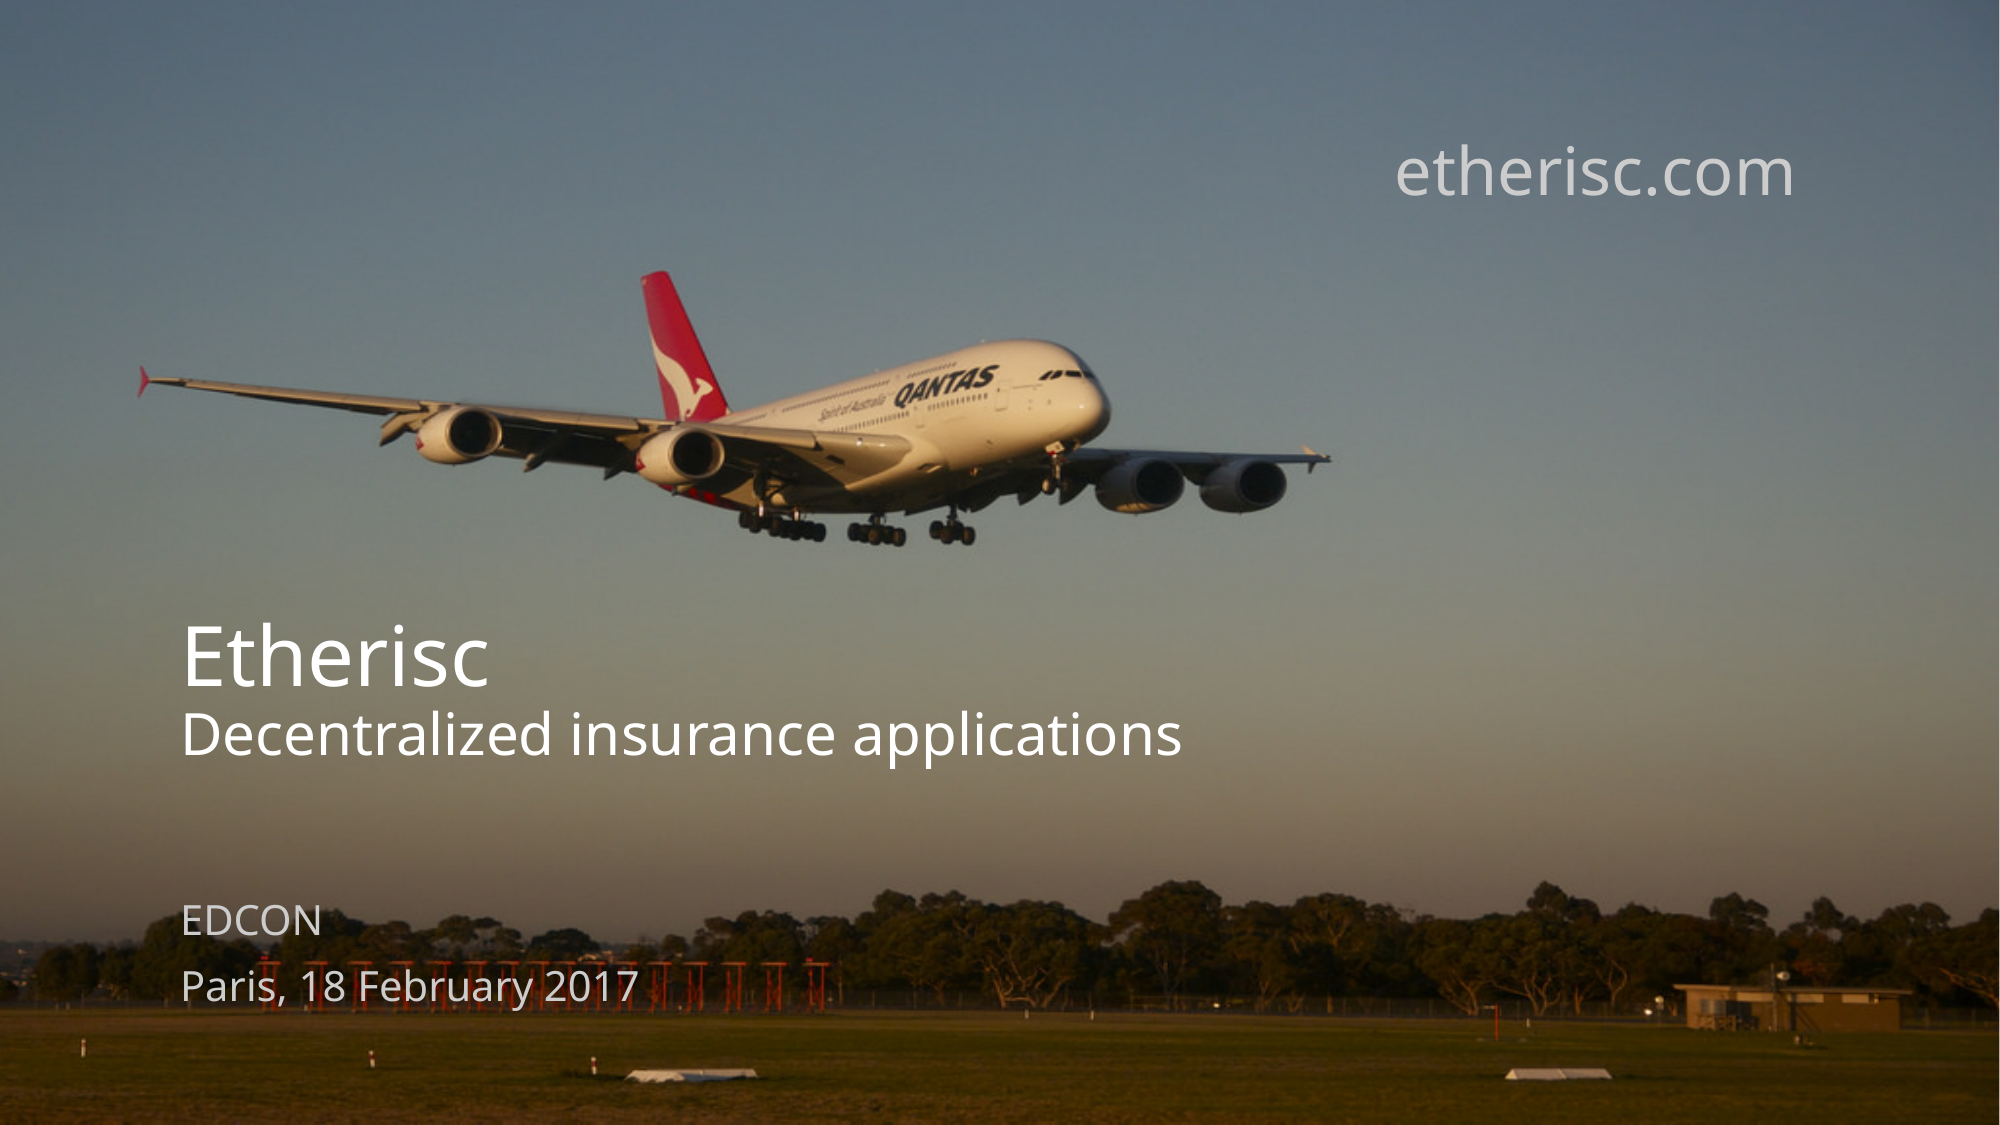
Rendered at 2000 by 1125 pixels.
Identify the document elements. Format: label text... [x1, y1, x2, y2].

text_box etherisc.com [1394, 96, 1860, 245]
picture [0, 0, 2000, 1125]
subtitle EDCON Paris, 18 February 2017 [179, 892, 1680, 1062]
title Etherisc Decentralized insurance applications [179, 602, 1582, 781]
